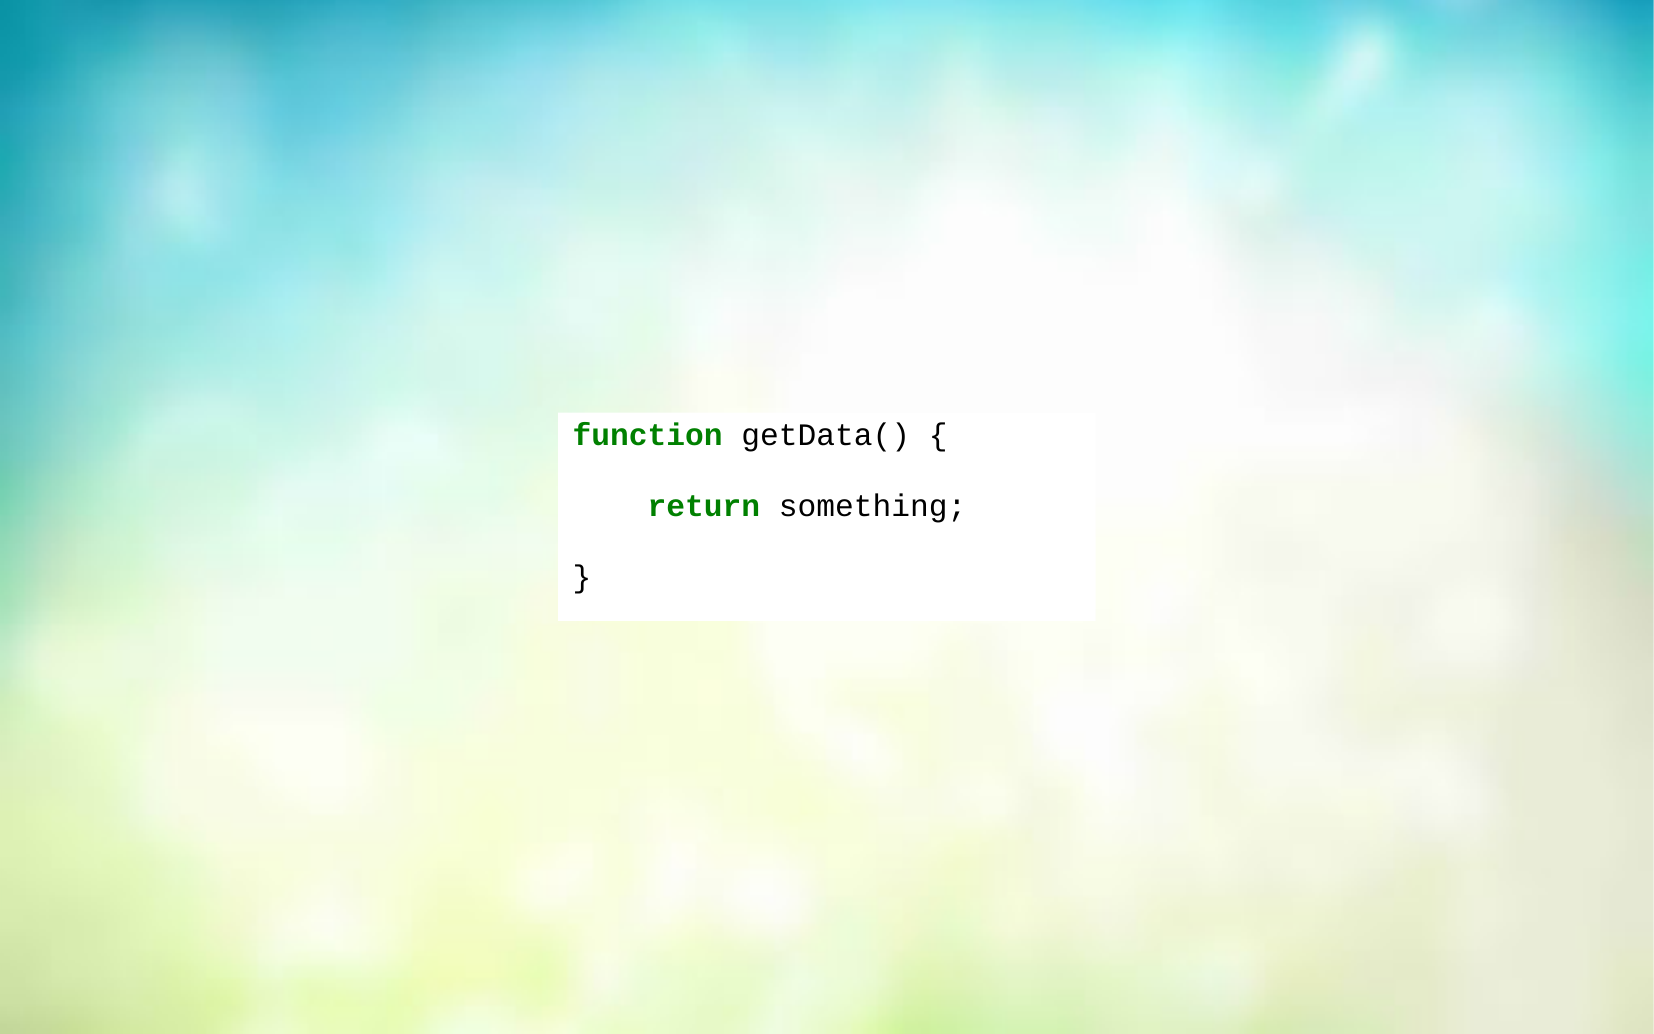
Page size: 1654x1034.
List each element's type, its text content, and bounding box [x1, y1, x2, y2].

picture [0, 0, 1654, 1034]
text_box function getData() { return something; } [558, 412, 1096, 621]
